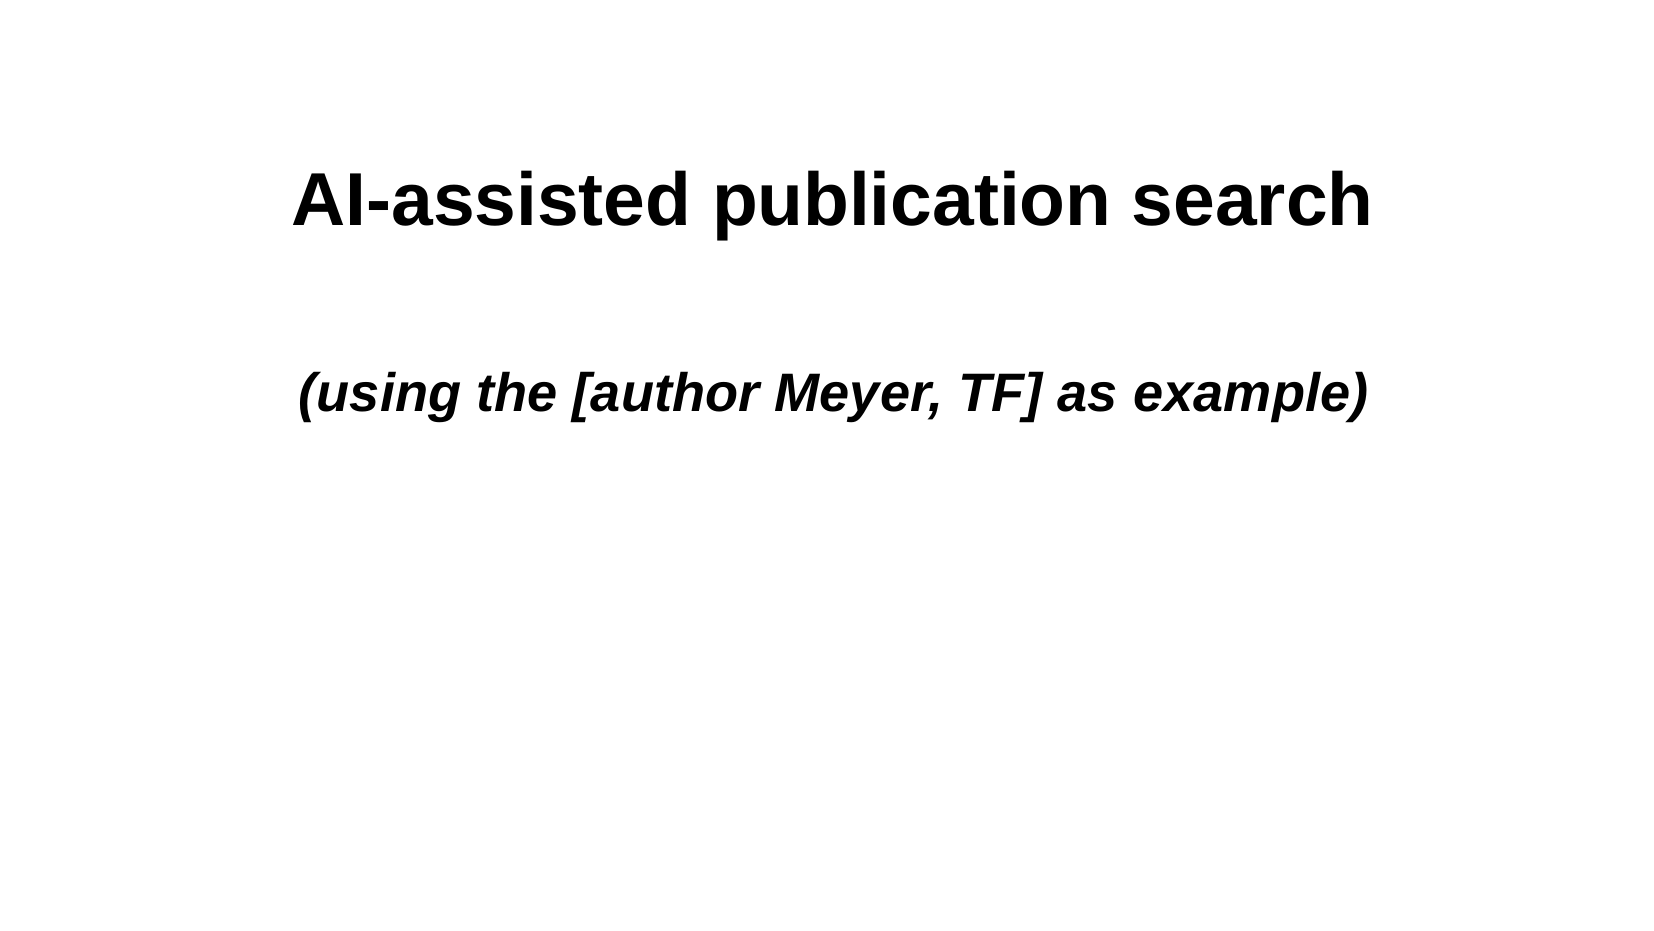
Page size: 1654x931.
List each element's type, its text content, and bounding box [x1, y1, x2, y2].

text_box AI-assisted publication search (using the [author Meyer, TF] as example) [147, 150, 1506, 827]
